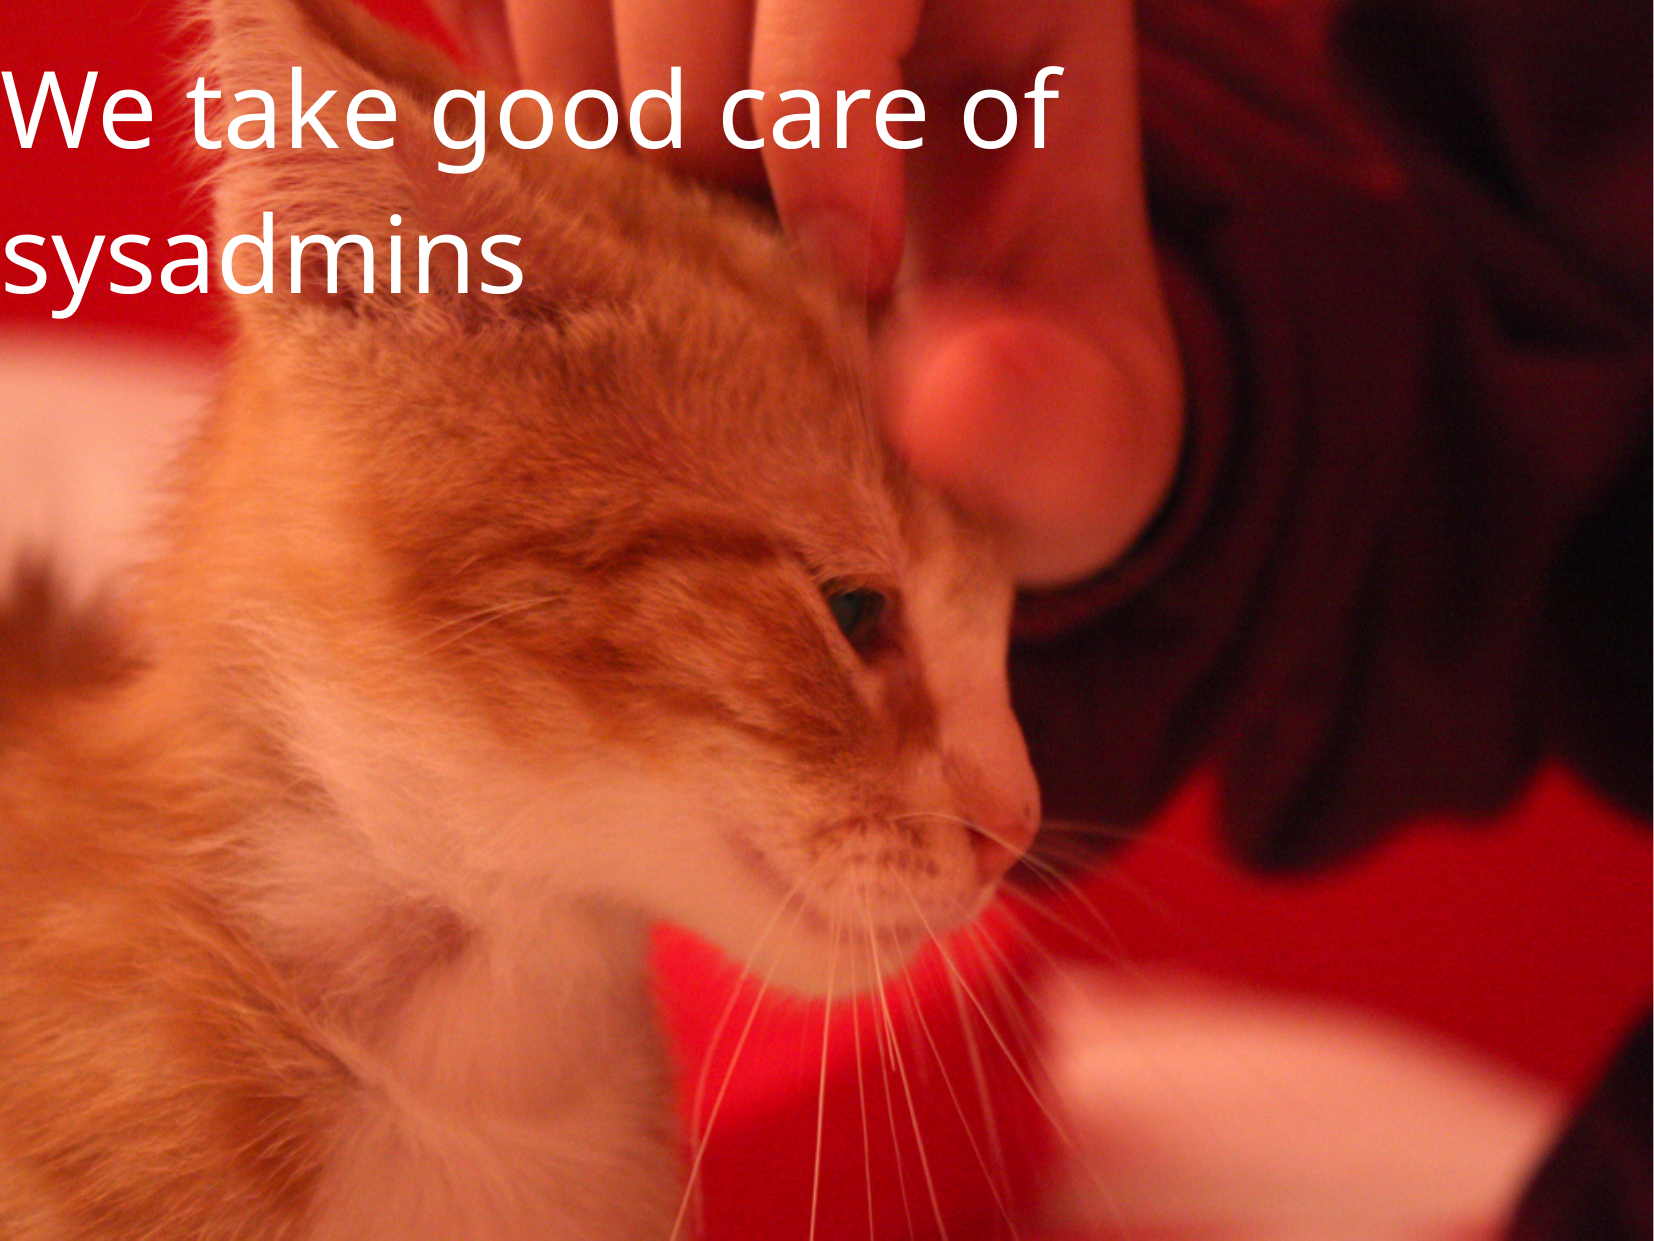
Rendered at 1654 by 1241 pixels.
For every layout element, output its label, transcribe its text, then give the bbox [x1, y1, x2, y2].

text_box We take good care of sysadmins [0, 29, 1244, 330]
picture [0, 0, 1654, 1241]
